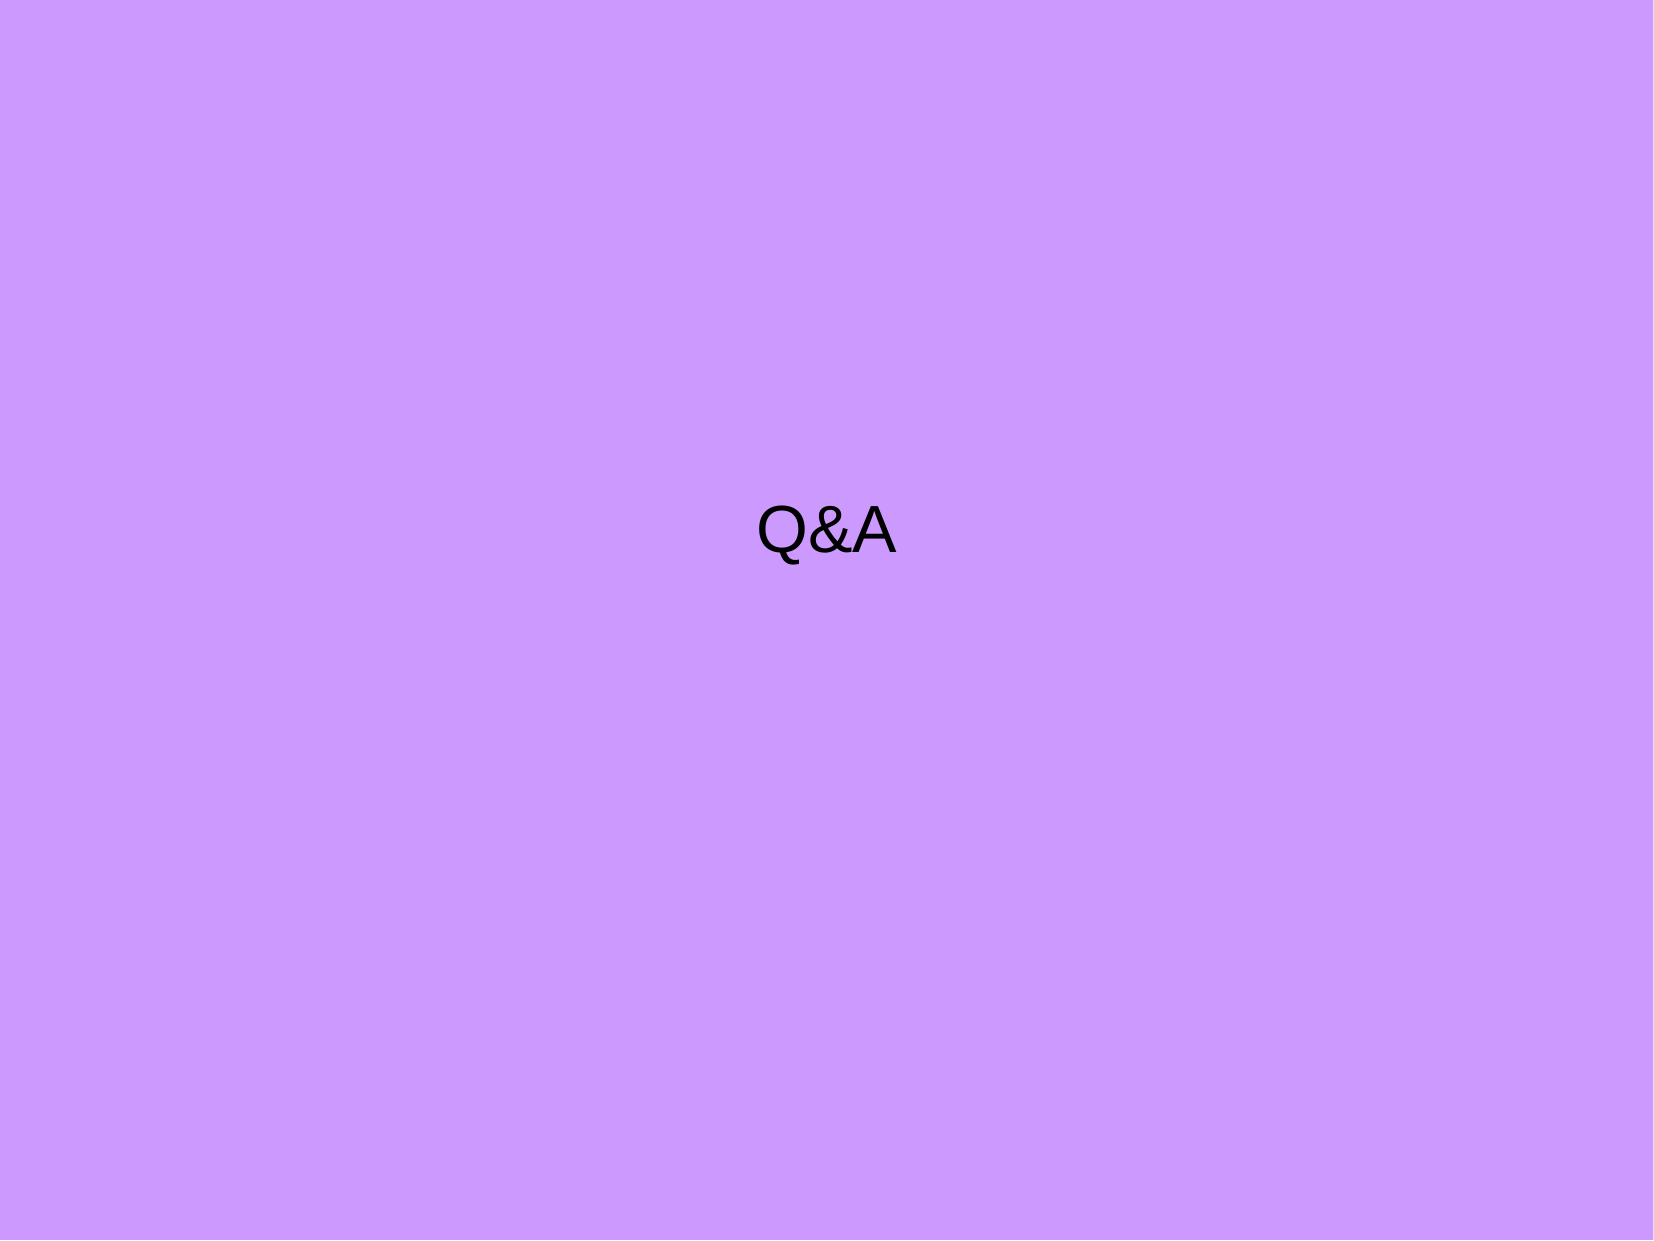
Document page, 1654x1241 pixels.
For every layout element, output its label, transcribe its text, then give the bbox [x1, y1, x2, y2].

subtitle Q&A [82, 49, 1571, 1010]
